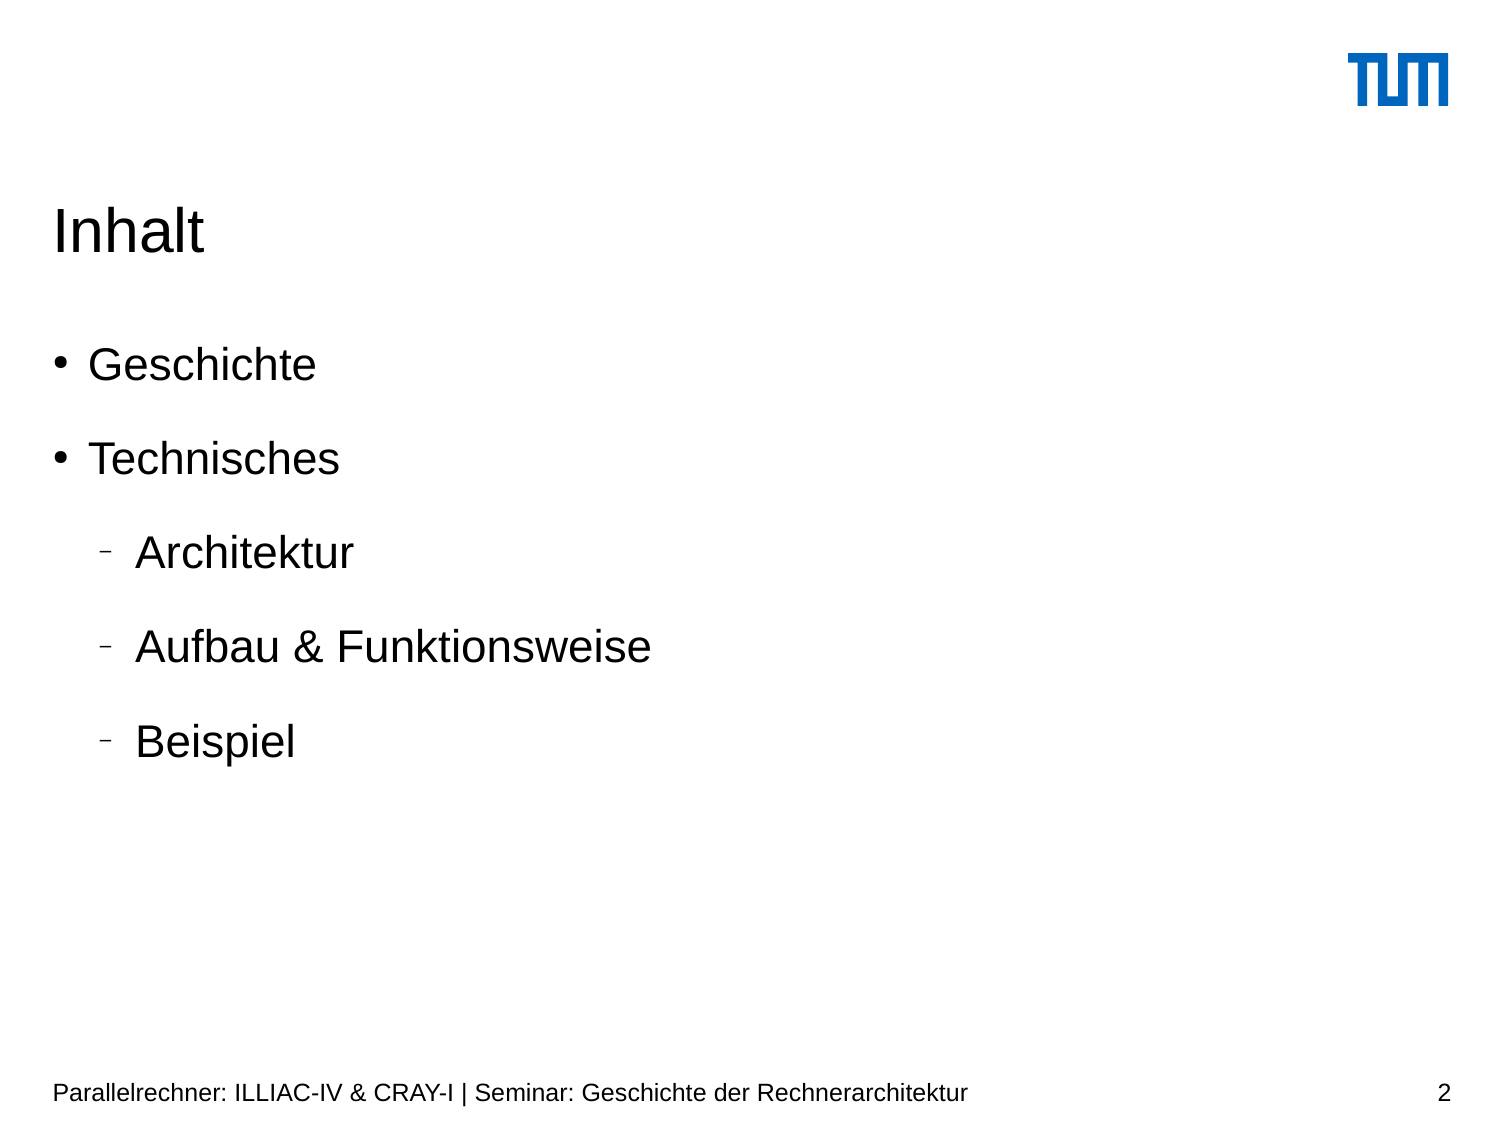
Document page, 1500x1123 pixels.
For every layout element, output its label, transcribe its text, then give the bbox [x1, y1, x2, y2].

title Inhalt [52, 199, 1453, 262]
list Geschichte Technisches Architektur Aufbau & Funktionsweise Beispiel [52, 330, 1453, 1105]
